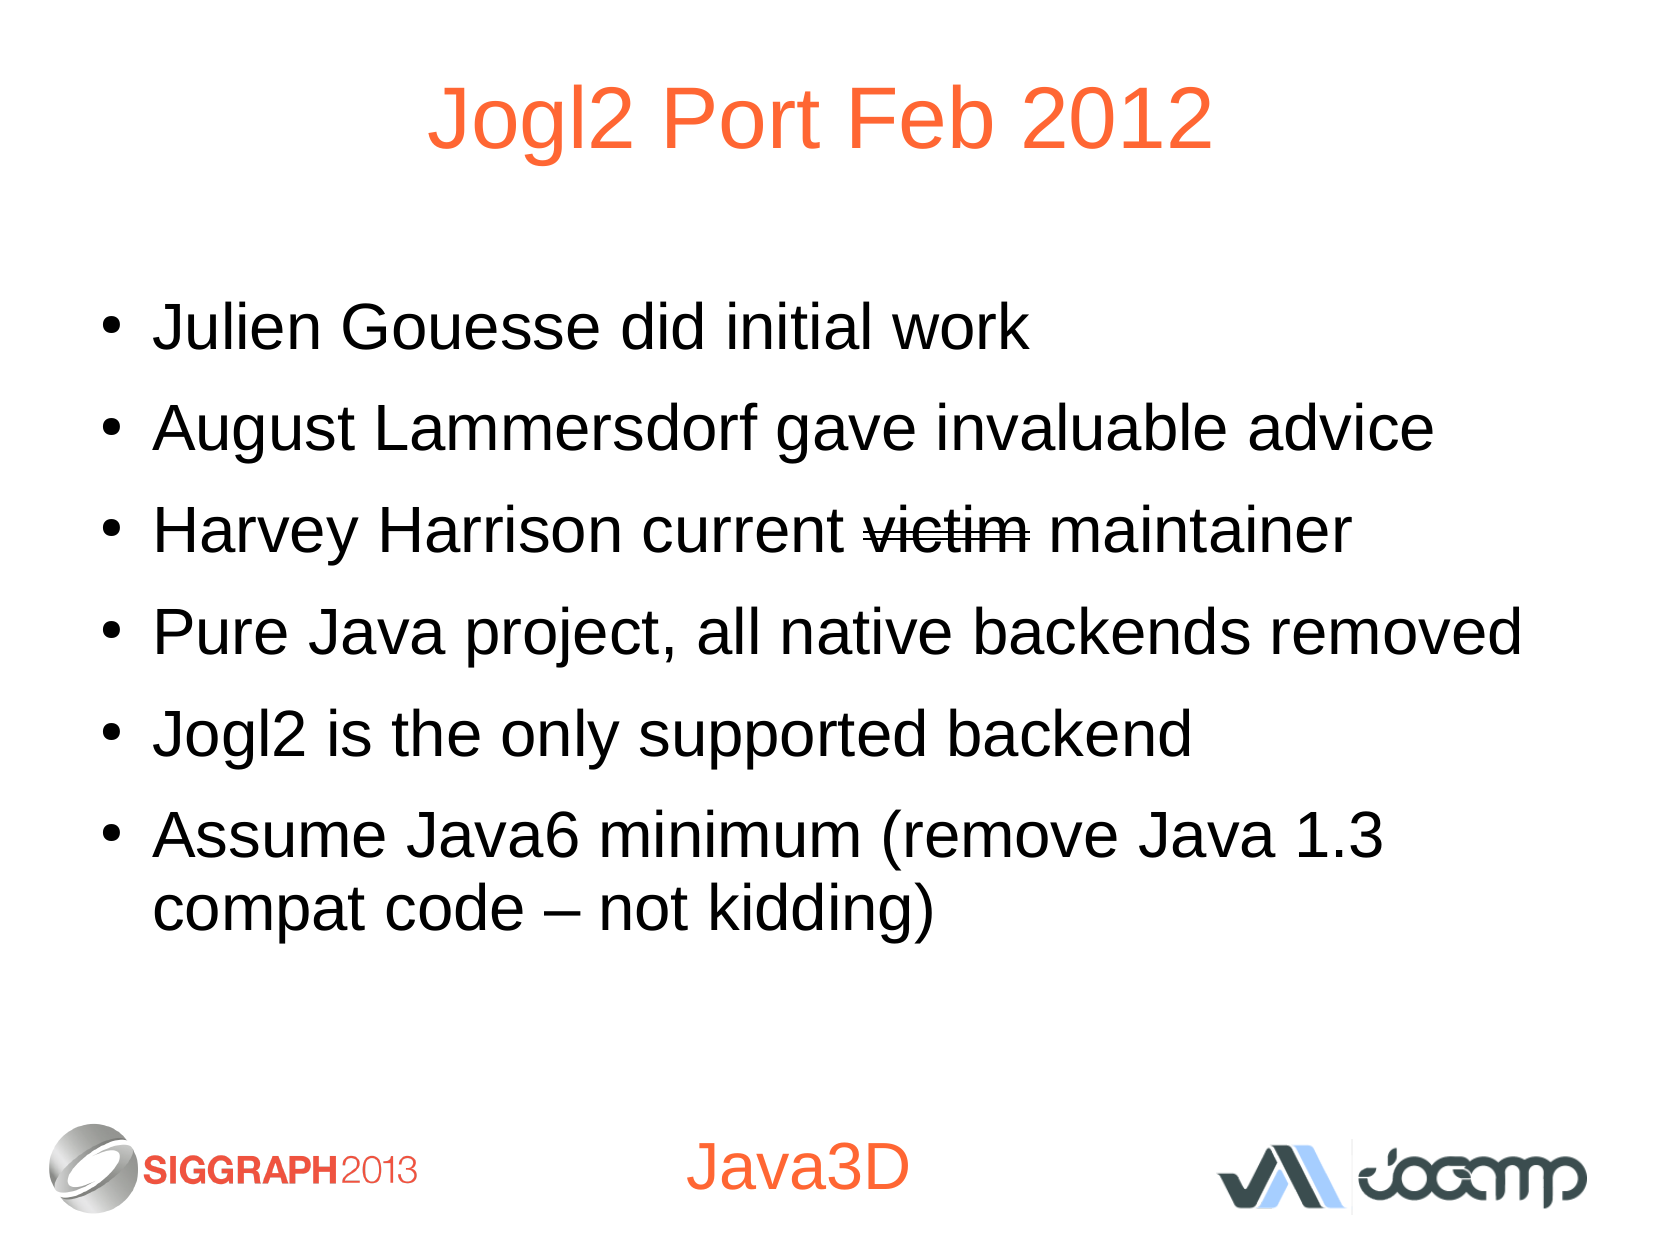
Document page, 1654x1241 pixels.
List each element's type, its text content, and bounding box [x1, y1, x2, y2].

picture [45, 1122, 421, 1215]
text_box Java3D [653, 1117, 946, 1216]
list Julien Gouesse did initial work August Lammersdorf gave invaluable advice Harvey Harrison current victim maintainer Pure Java project, all native backends removed Jogl2 is the only supported backend Assume Java6 minimum (remove Java 1.3 compat code – not kidding) [82, 290, 1538, 1010]
picture [1215, 1139, 1587, 1215]
title Jogl2 Port Feb 2012 [68, 49, 1576, 188]
